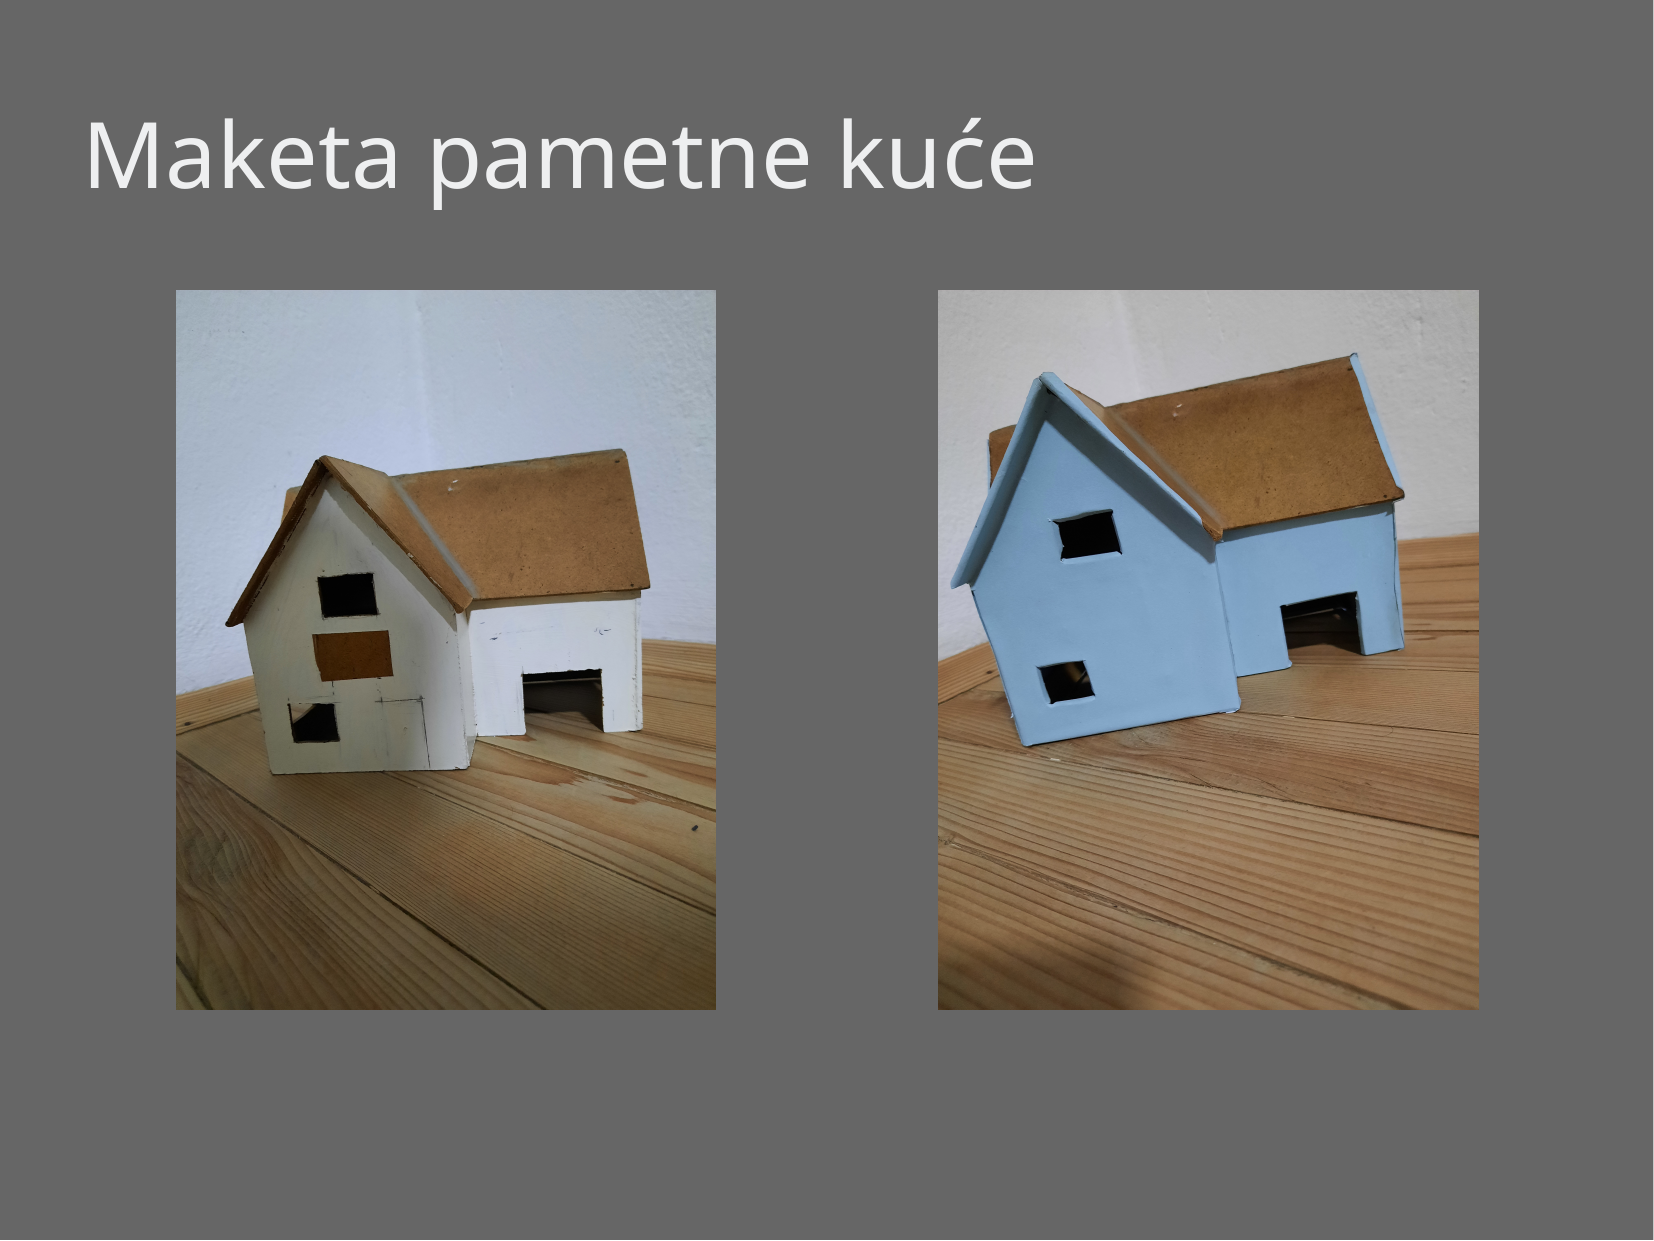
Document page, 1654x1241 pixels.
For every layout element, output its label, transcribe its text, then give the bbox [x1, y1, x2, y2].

picture [938, 290, 1479, 1010]
title Maketa pametne kuće [82, 49, 1571, 257]
text_box [82, 290, 809, 1010]
